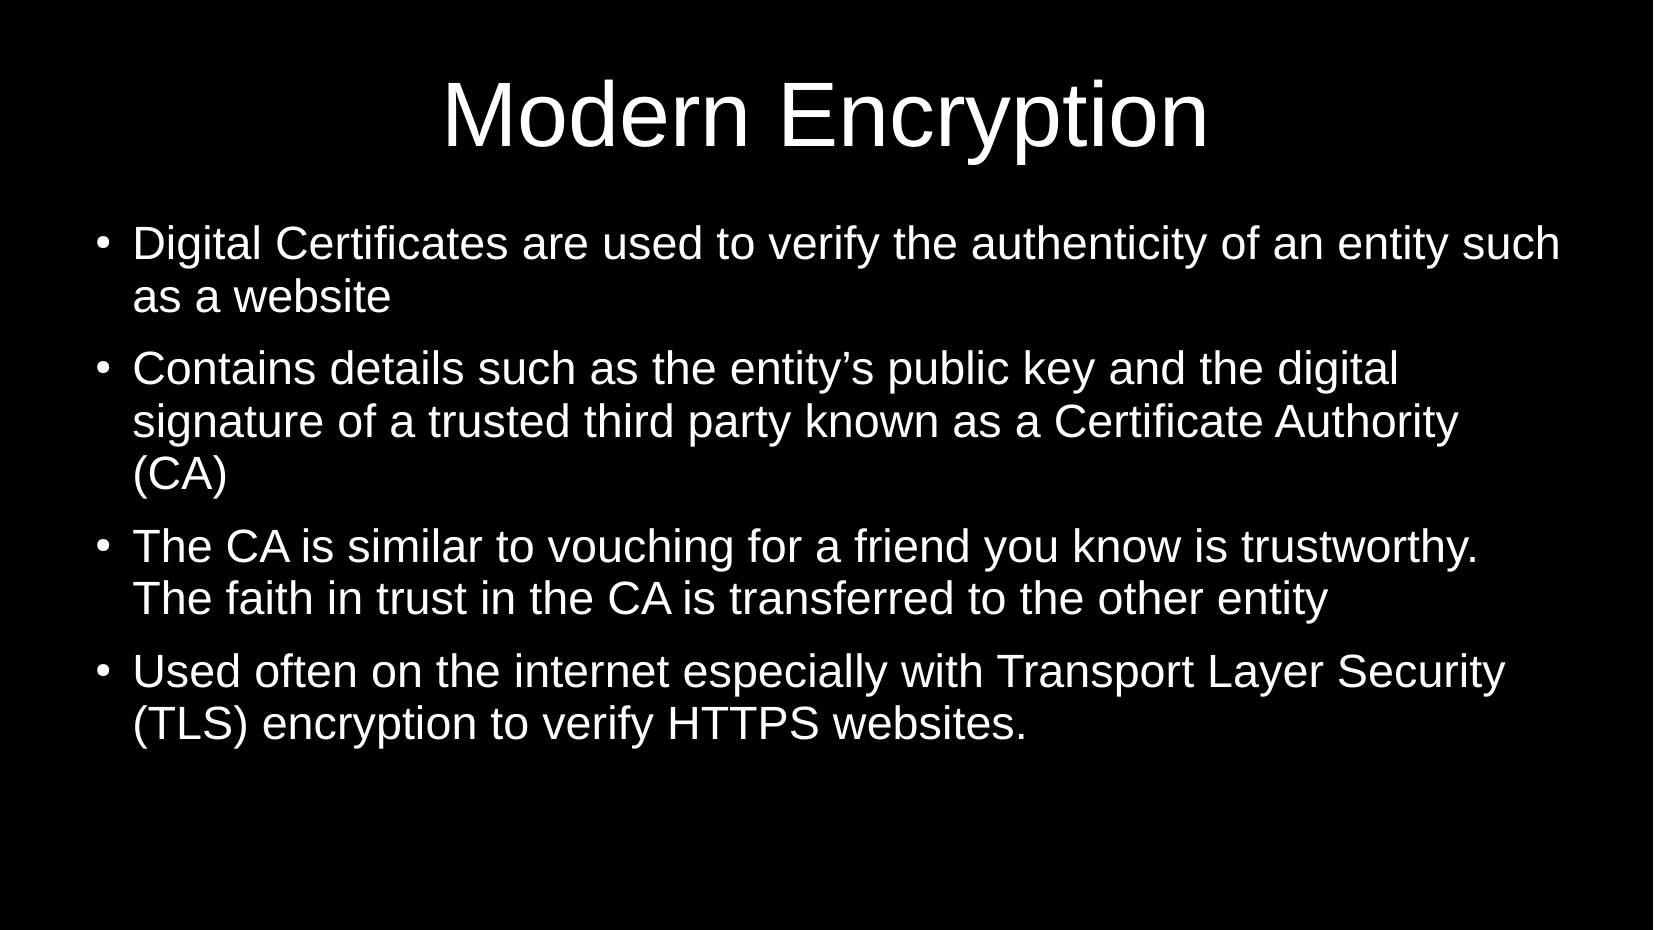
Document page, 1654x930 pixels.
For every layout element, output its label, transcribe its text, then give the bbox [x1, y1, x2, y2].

title Modern Encryption [82, 37, 1571, 193]
list Digital Certificates are used to verify the authenticity of an entity such as a website Contains details such as the entity’s public key and the digital signature of a trusted third party known as a Certificate Authority (CA) The CA is similar to vouching for a friend you know is trustworthy. The faith in trust in the CA is transferred to the other entity Used often on the internet especially with Transport Layer Security (TLS) encryption to verify HTTPS websites. [82, 217, 1571, 757]
